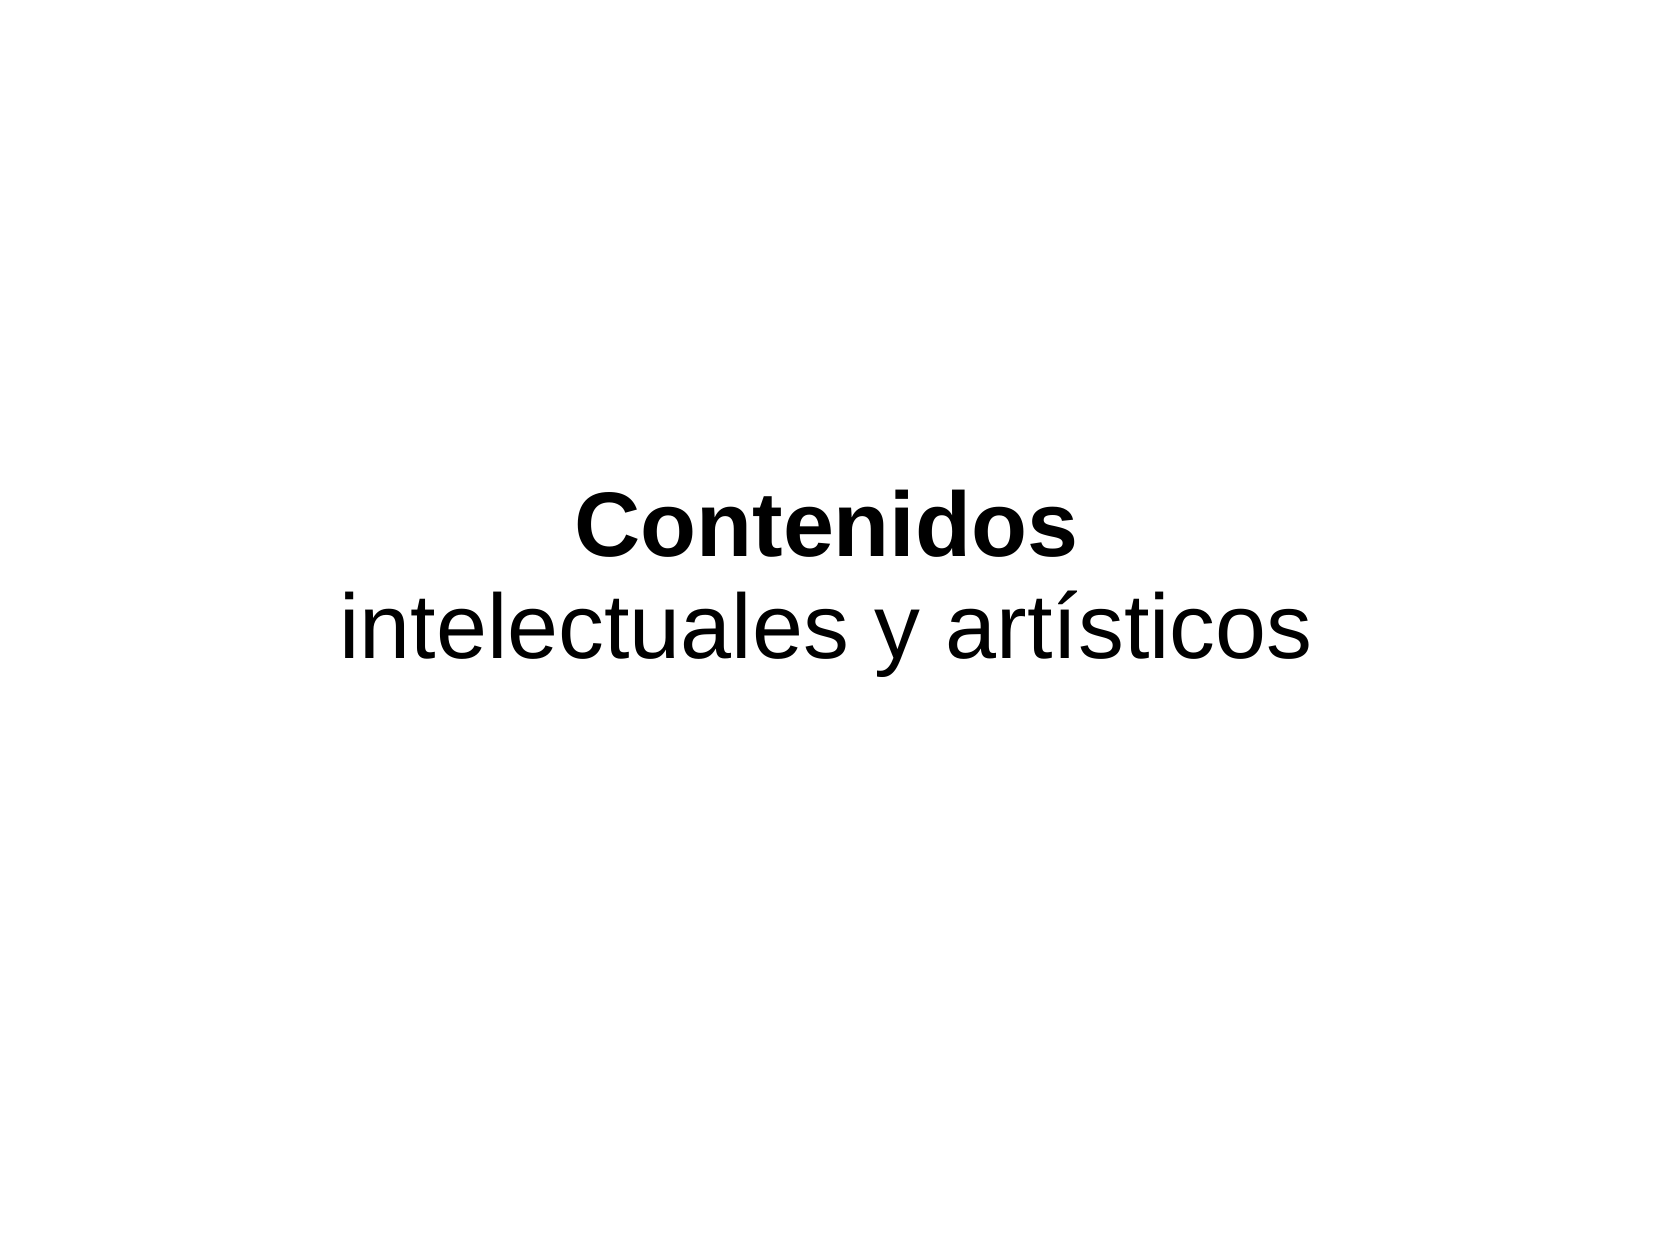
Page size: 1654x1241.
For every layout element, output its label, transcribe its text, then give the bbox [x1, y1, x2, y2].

title Contenidos intelectuales y artísticos [82, 468, 1571, 684]
